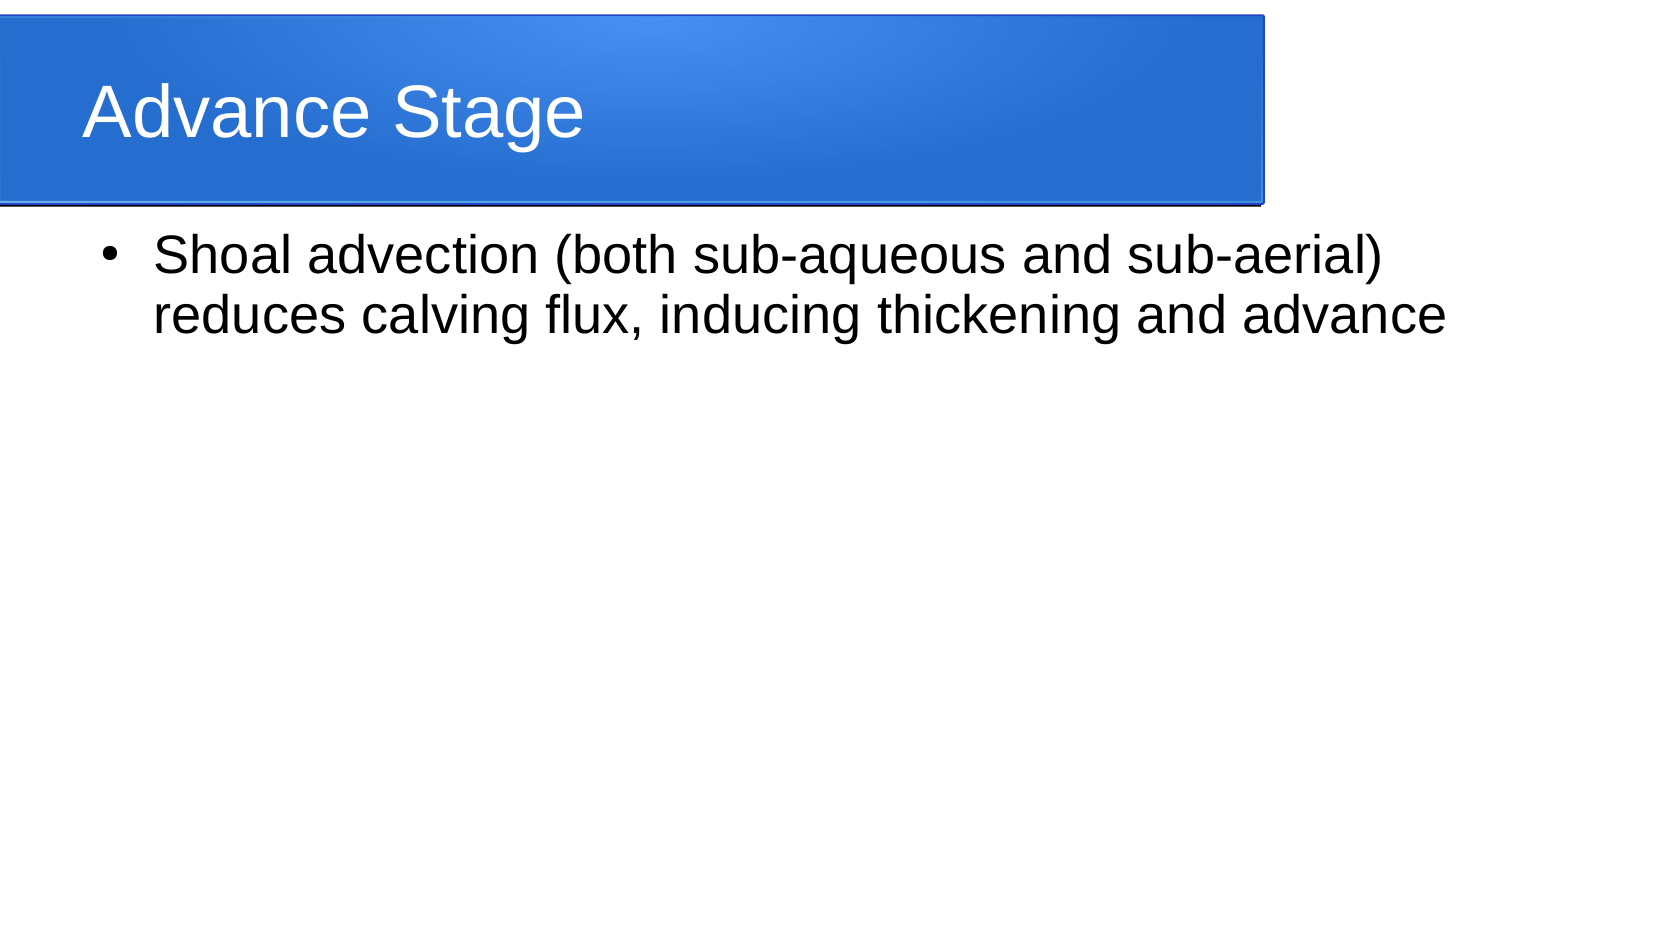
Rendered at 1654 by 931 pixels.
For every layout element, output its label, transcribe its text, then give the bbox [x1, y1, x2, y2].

title Advance Stage [82, 35, 1235, 189]
list Shoal advection (both sub-aqueous and sub-aerial) reduces calving flux, inducing thickening and advance [82, 224, 1571, 764]
